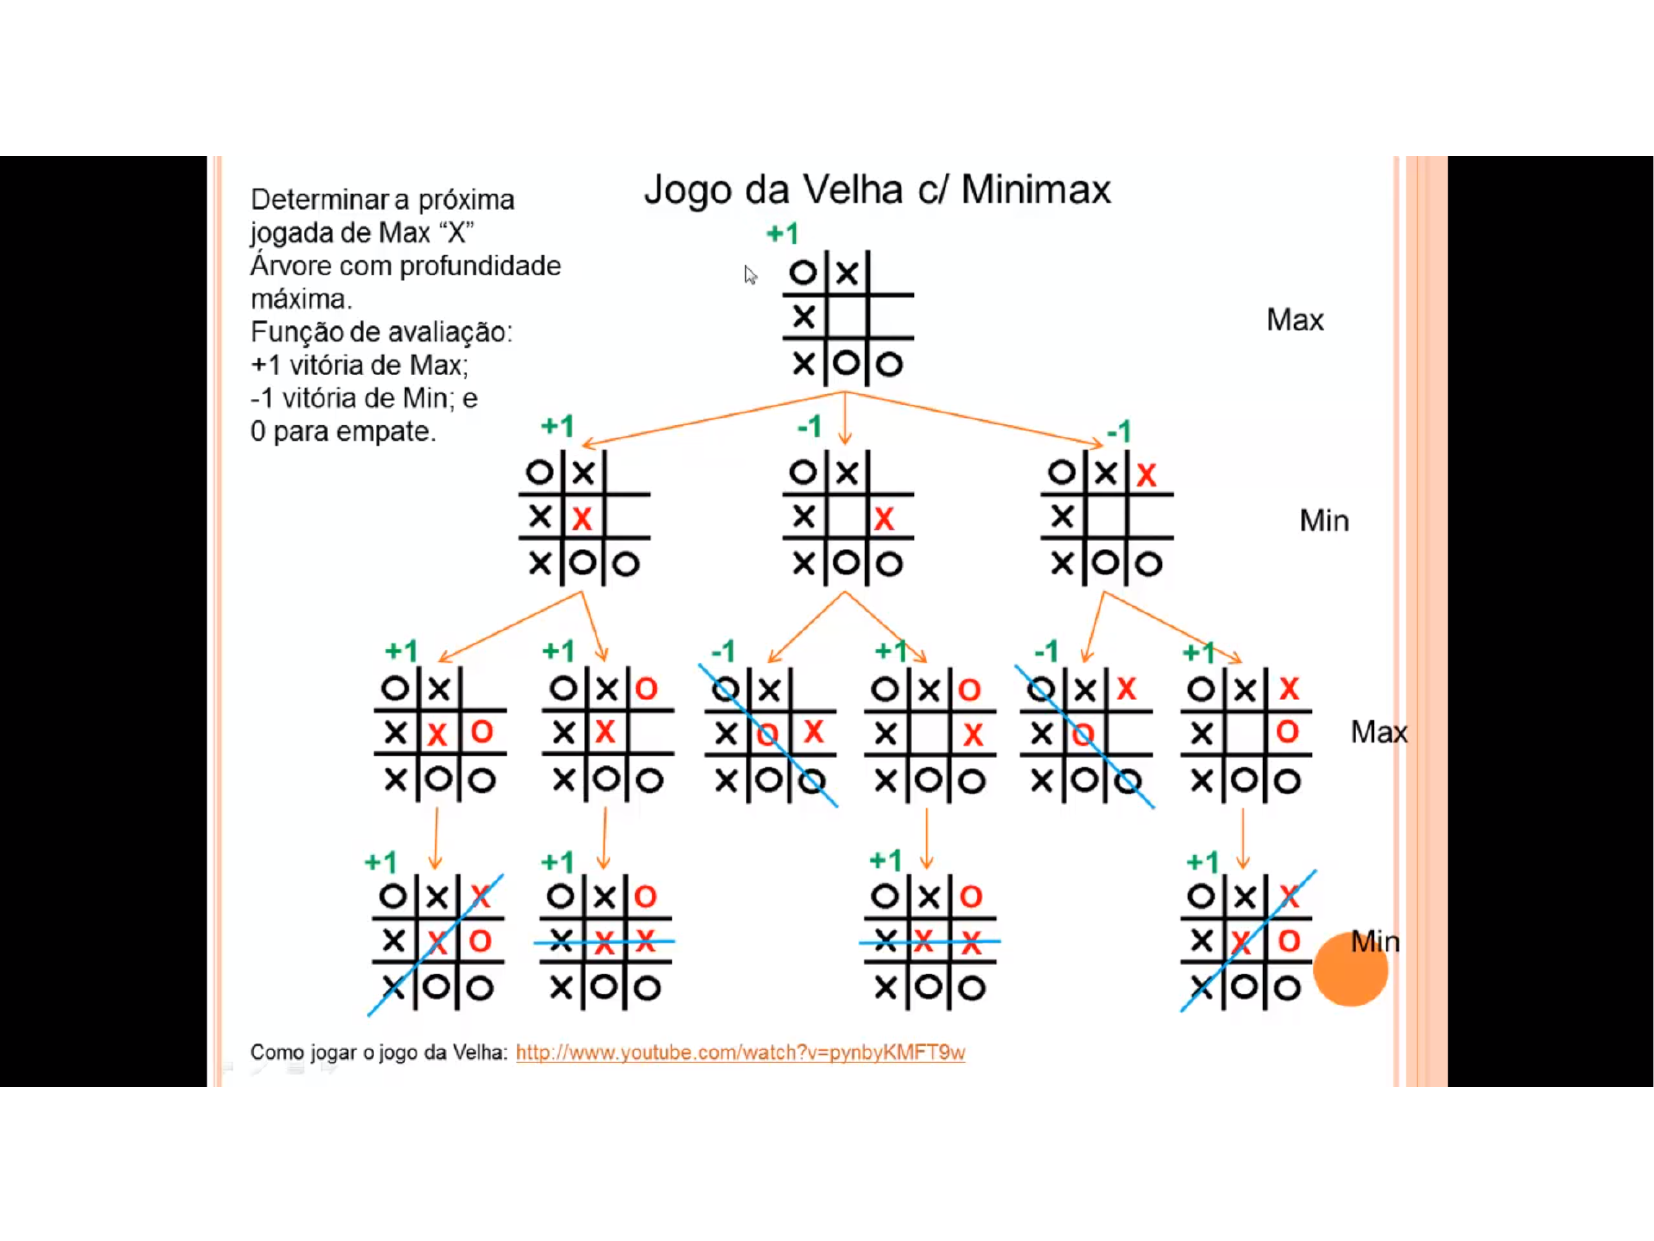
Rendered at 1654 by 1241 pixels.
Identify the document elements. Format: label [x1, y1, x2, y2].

picture [0, 156, 1654, 1087]
